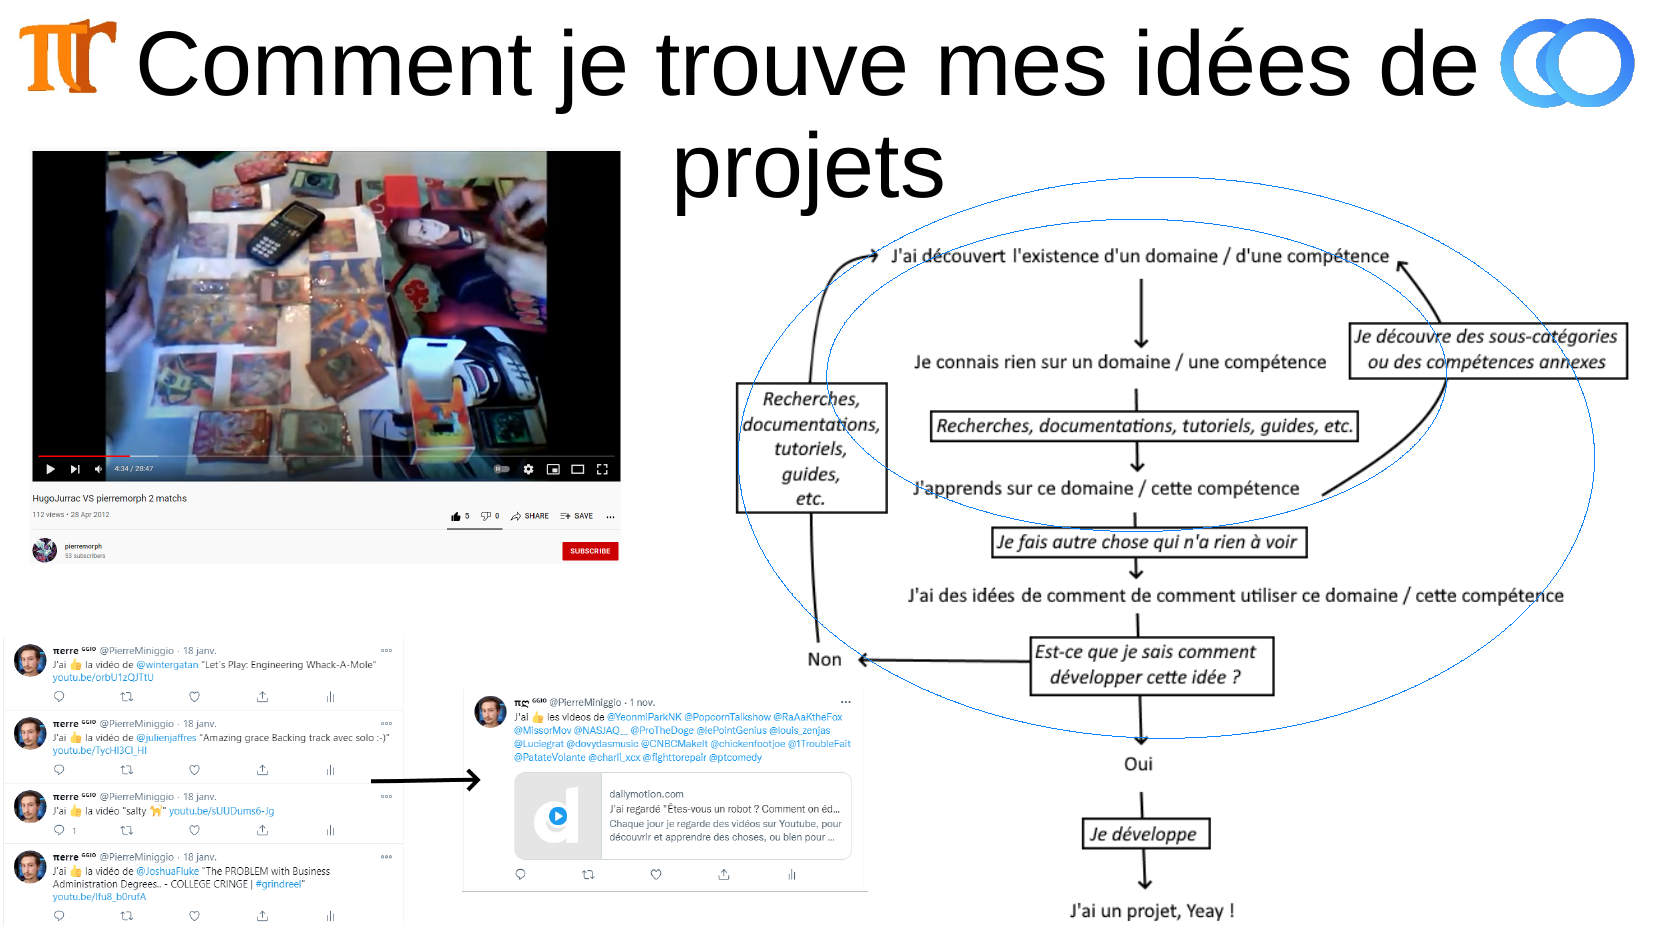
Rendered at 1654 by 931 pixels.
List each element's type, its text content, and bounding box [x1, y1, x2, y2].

picture [17, 5, 119, 107]
title Comment je trouve mes idées de projets [64, 12, 1554, 218]
picture [29, 147, 621, 564]
picture [0, 219, 1654, 930]
picture [1450, 0, 1654, 142]
